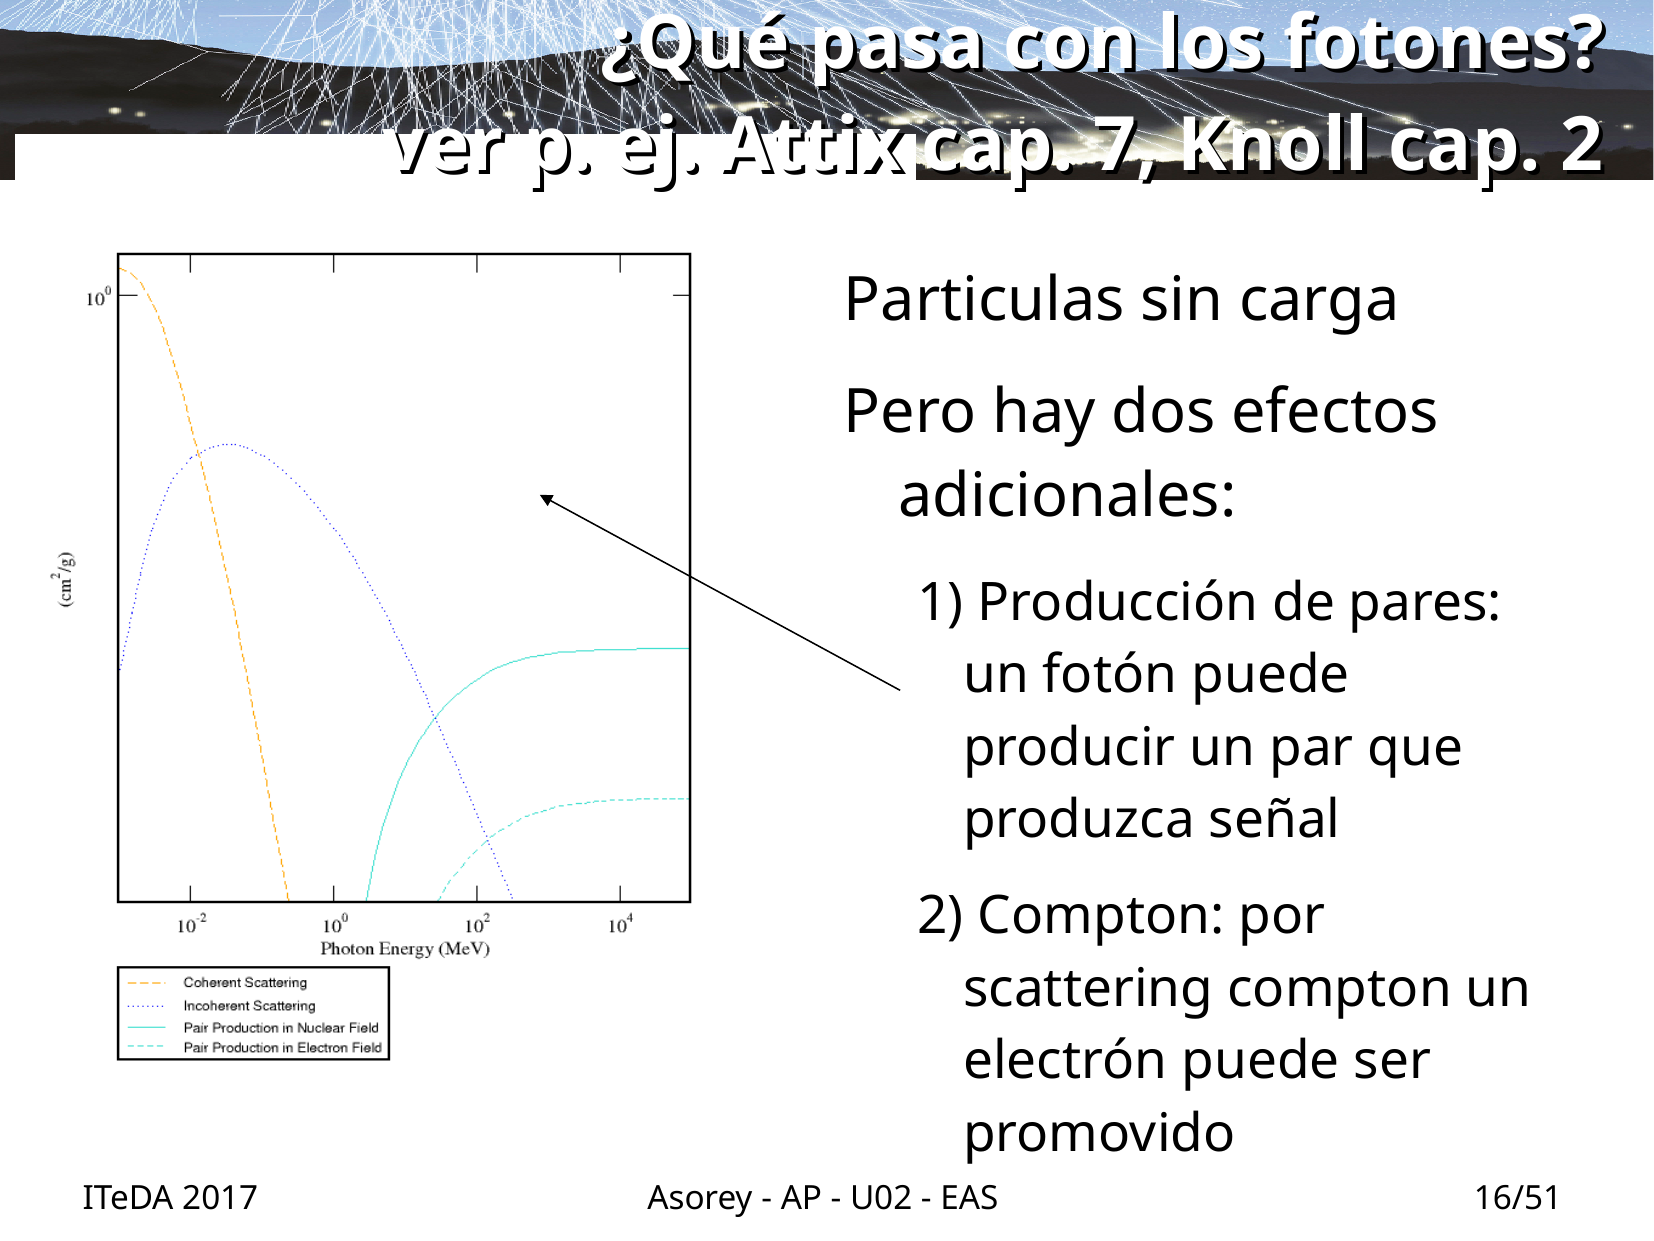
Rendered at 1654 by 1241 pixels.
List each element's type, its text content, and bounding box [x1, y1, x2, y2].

picture [0, 0, 916, 1162]
list Particulas sin carga Pero hay dos efectos adicionales: 1) Producción de pares: un fotón puede producir un par que produzca señal 2) Compton: por scattering compton un electrón puede ser promovido [843, 254, 1569, 1172]
picture [1606, 0, 1654, 180]
title ¿Qué pasa con los fotones? ver p. ej. Attix cap. 7, Knoll cap. 2 [45, 0, 1606, 182]
